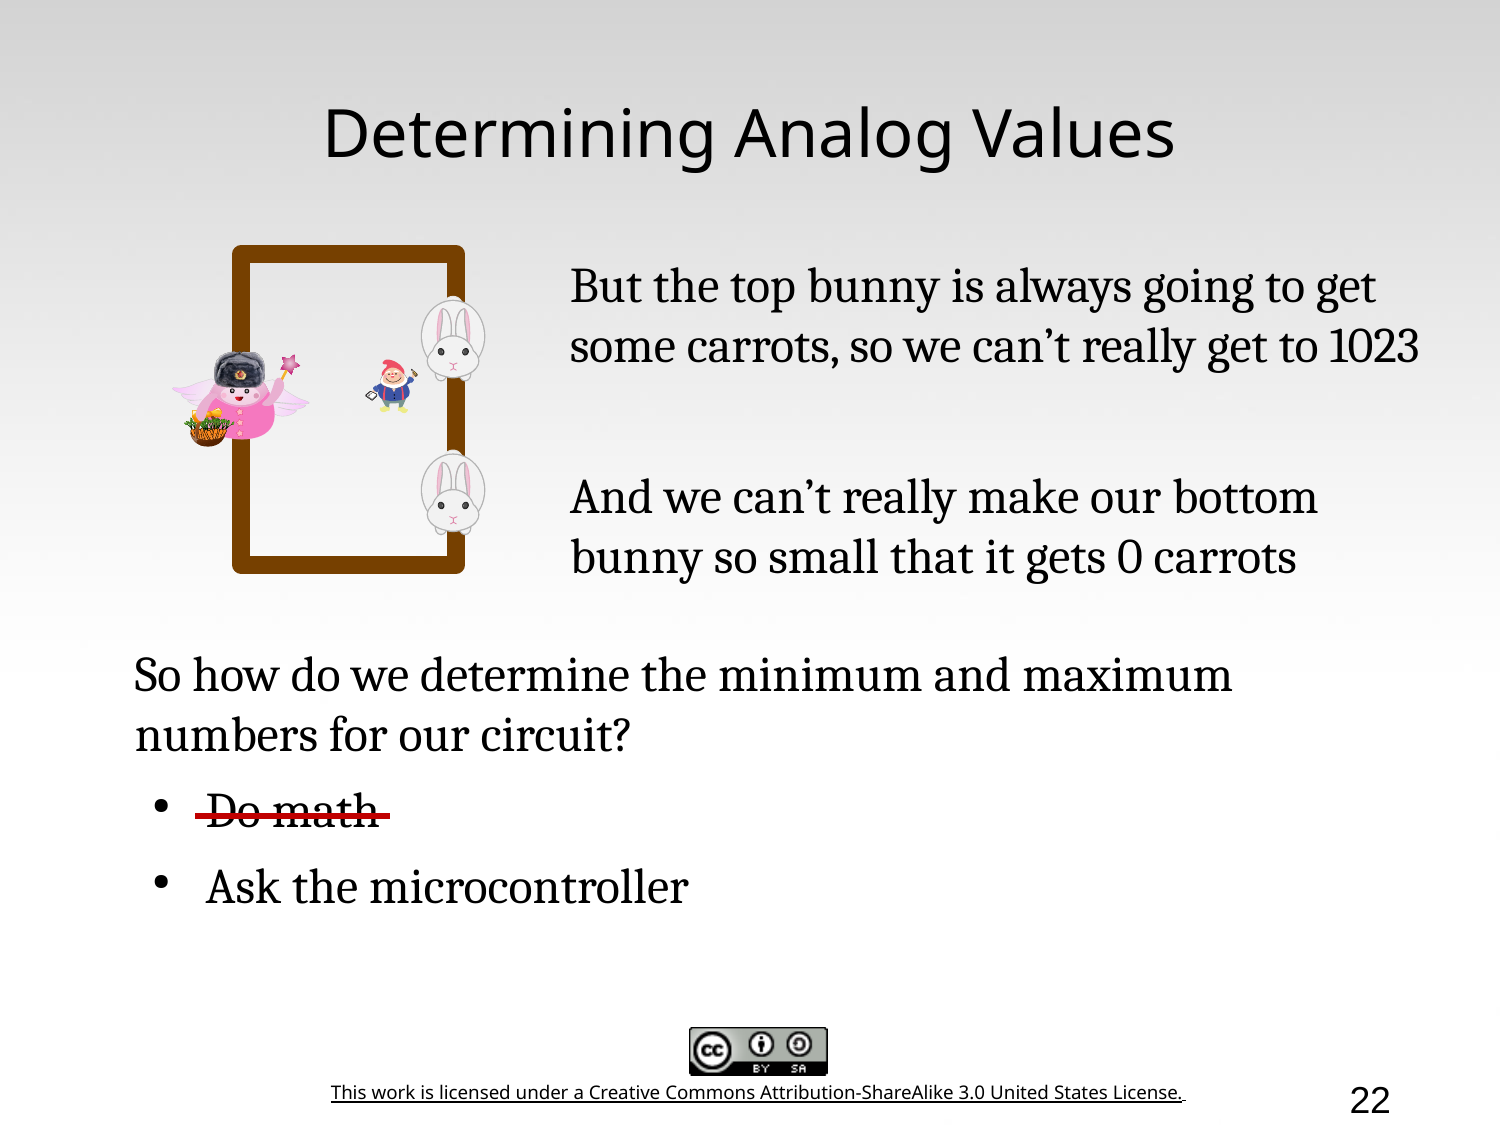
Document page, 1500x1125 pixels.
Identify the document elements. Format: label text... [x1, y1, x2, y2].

title Determining Analog Values [112, 37, 1388, 225]
picture [0, 0, 1500, 1125]
list But the top bunny is always going to get some carrots, so we can’t really get to 1023 And we can’t really make our bottom bunny so small that it gets 0 carrots [555, 244, 1441, 585]
list So how do we determine the minimum and maximum numbers for our circuit? Do math Ask the microcontroller [120, 634, 1396, 975]
